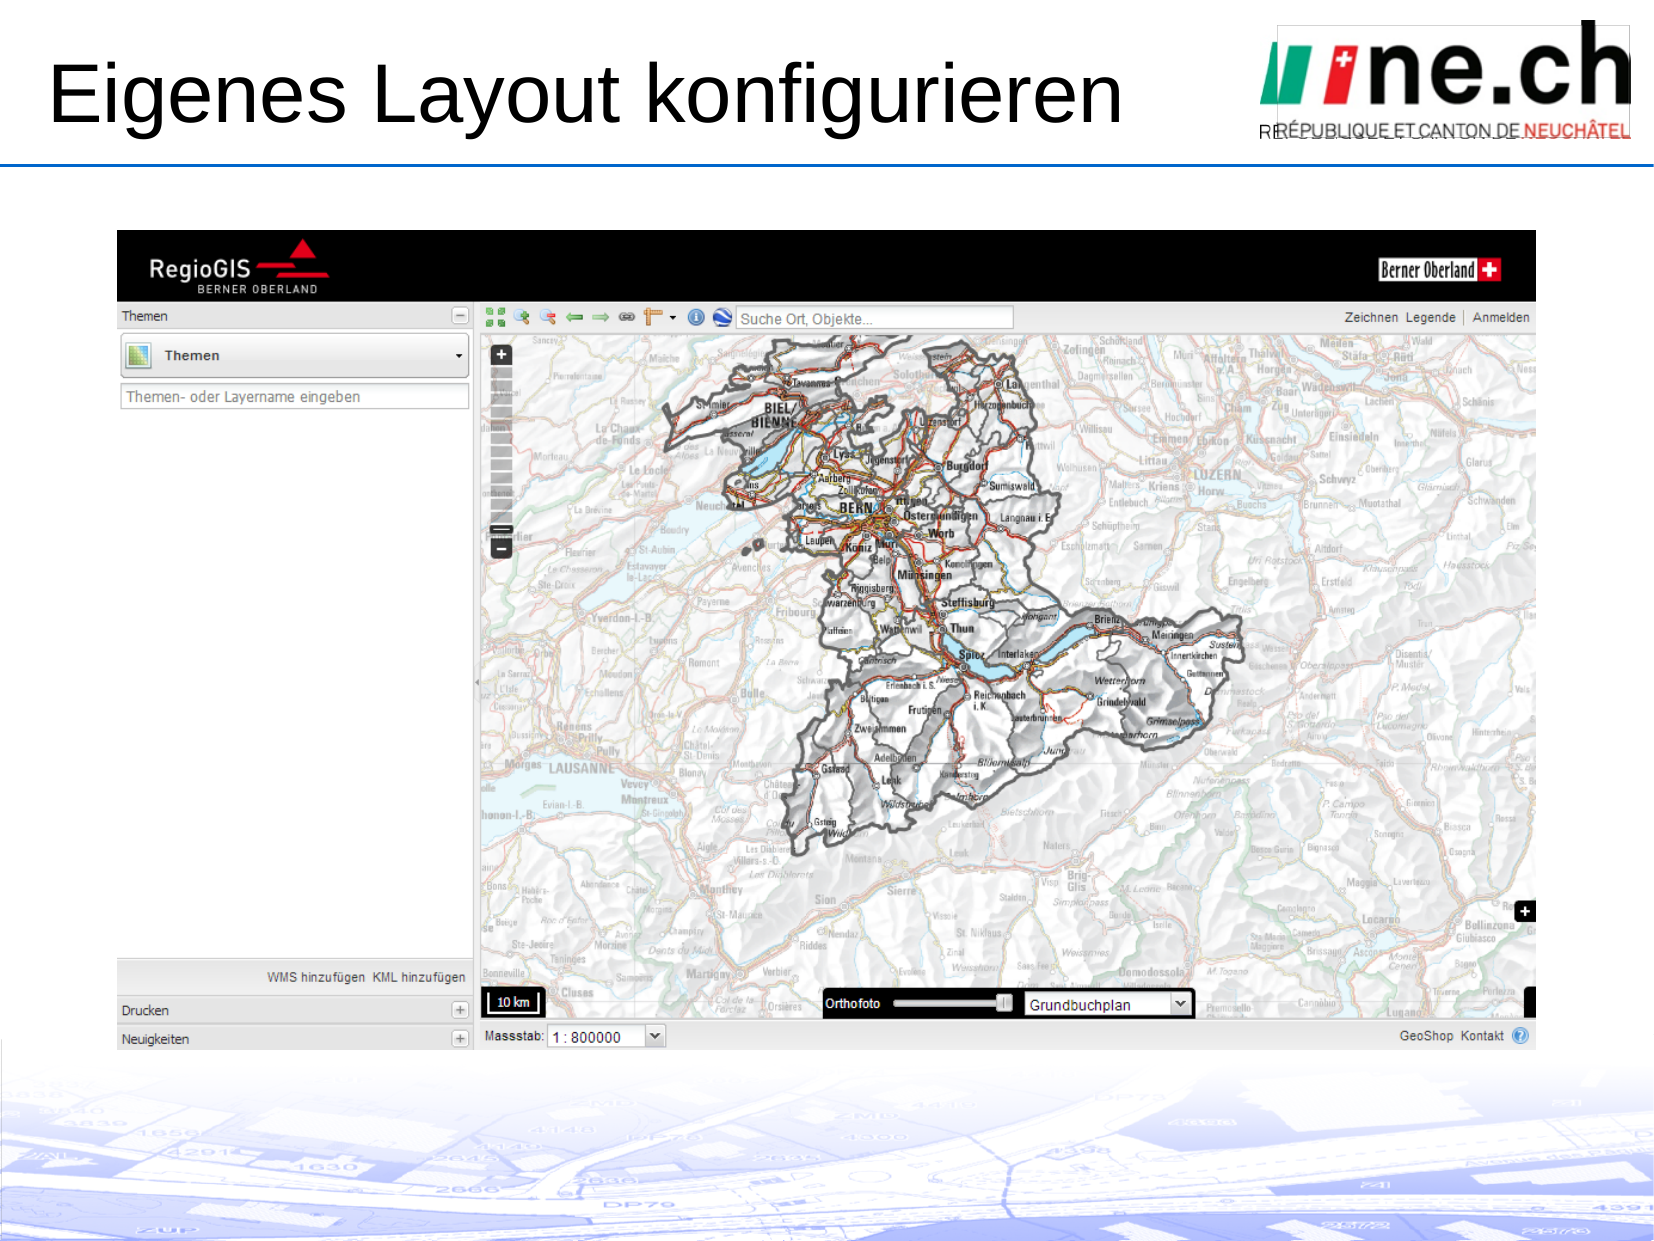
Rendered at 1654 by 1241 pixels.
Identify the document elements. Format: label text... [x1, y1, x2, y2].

picture [0, 230, 1654, 1241]
picture [1536, 24, 1631, 139]
title Eigenes Layout konfigurieren [47, 0, 1536, 198]
